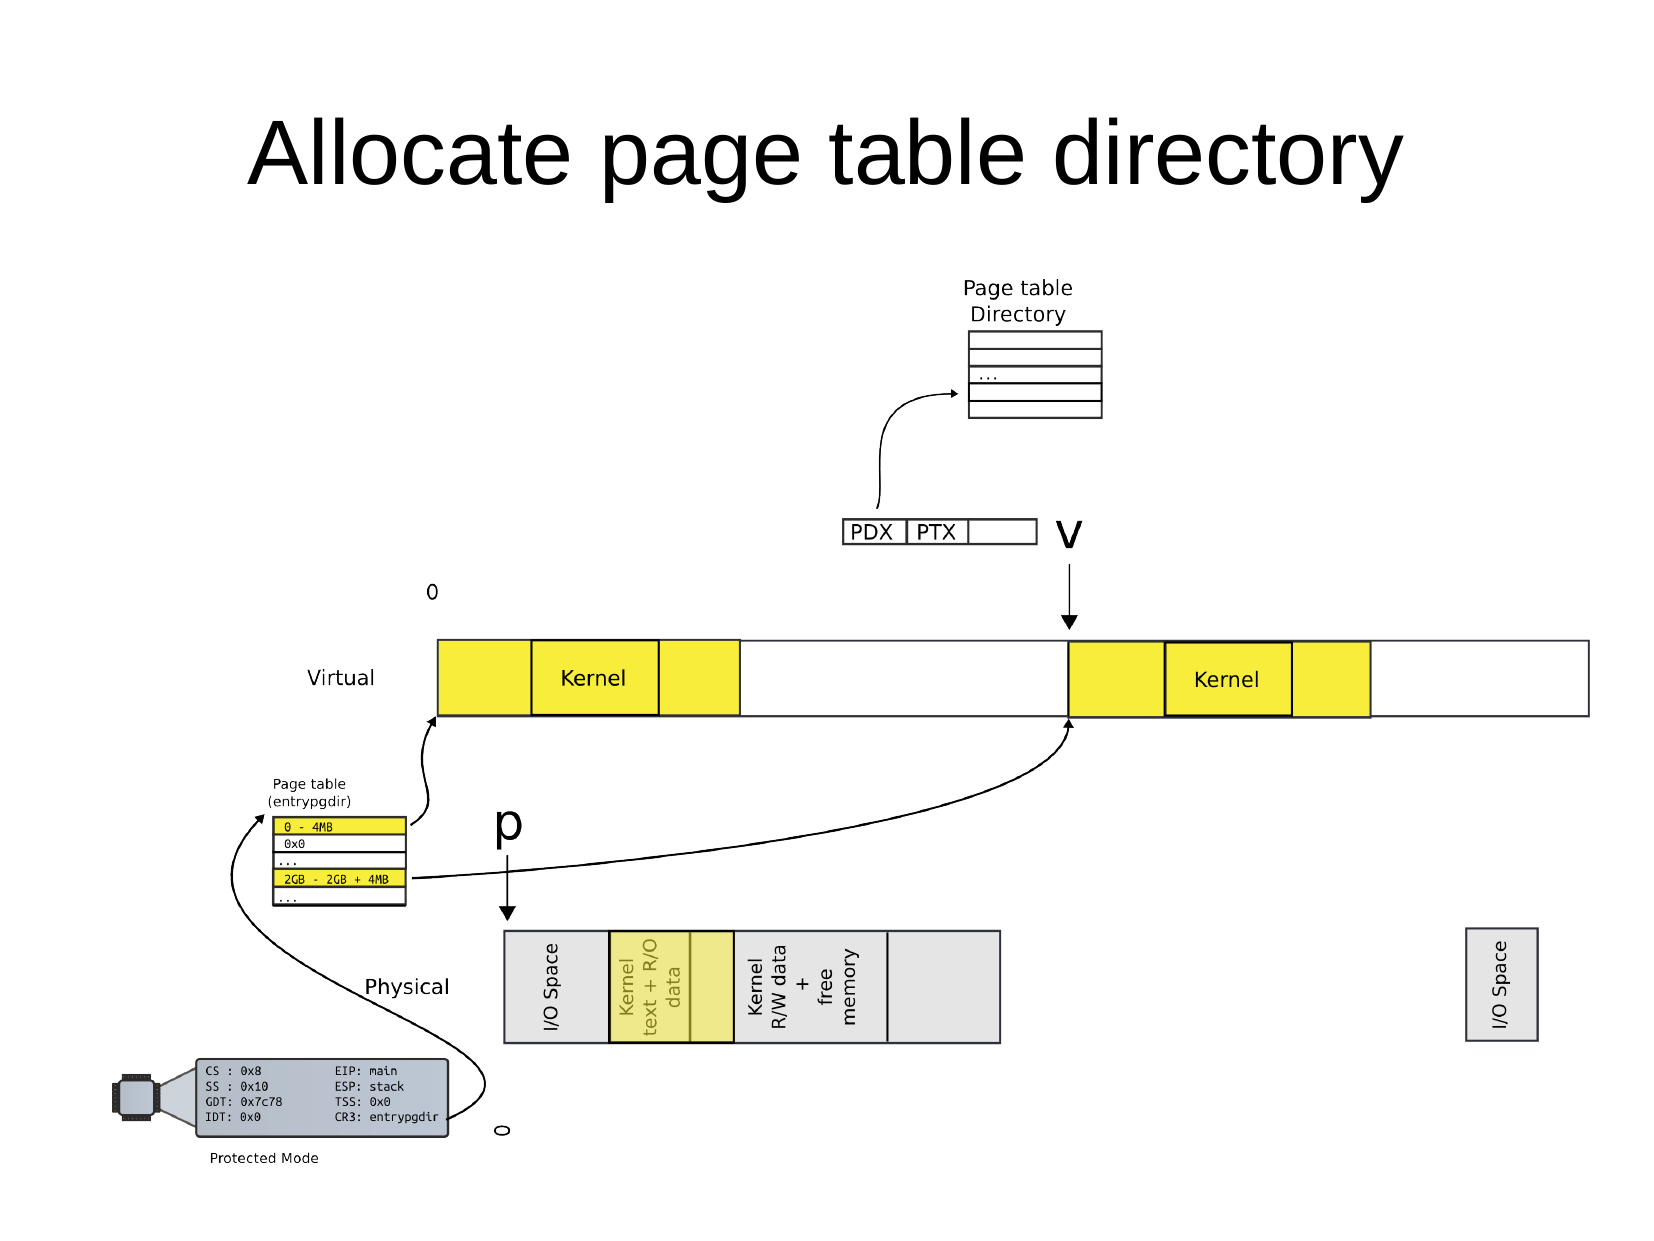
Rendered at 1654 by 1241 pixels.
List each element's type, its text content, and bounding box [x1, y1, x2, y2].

picture [112, 279, 1590, 1163]
title Allocate page table directory [82, 49, 1571, 257]
